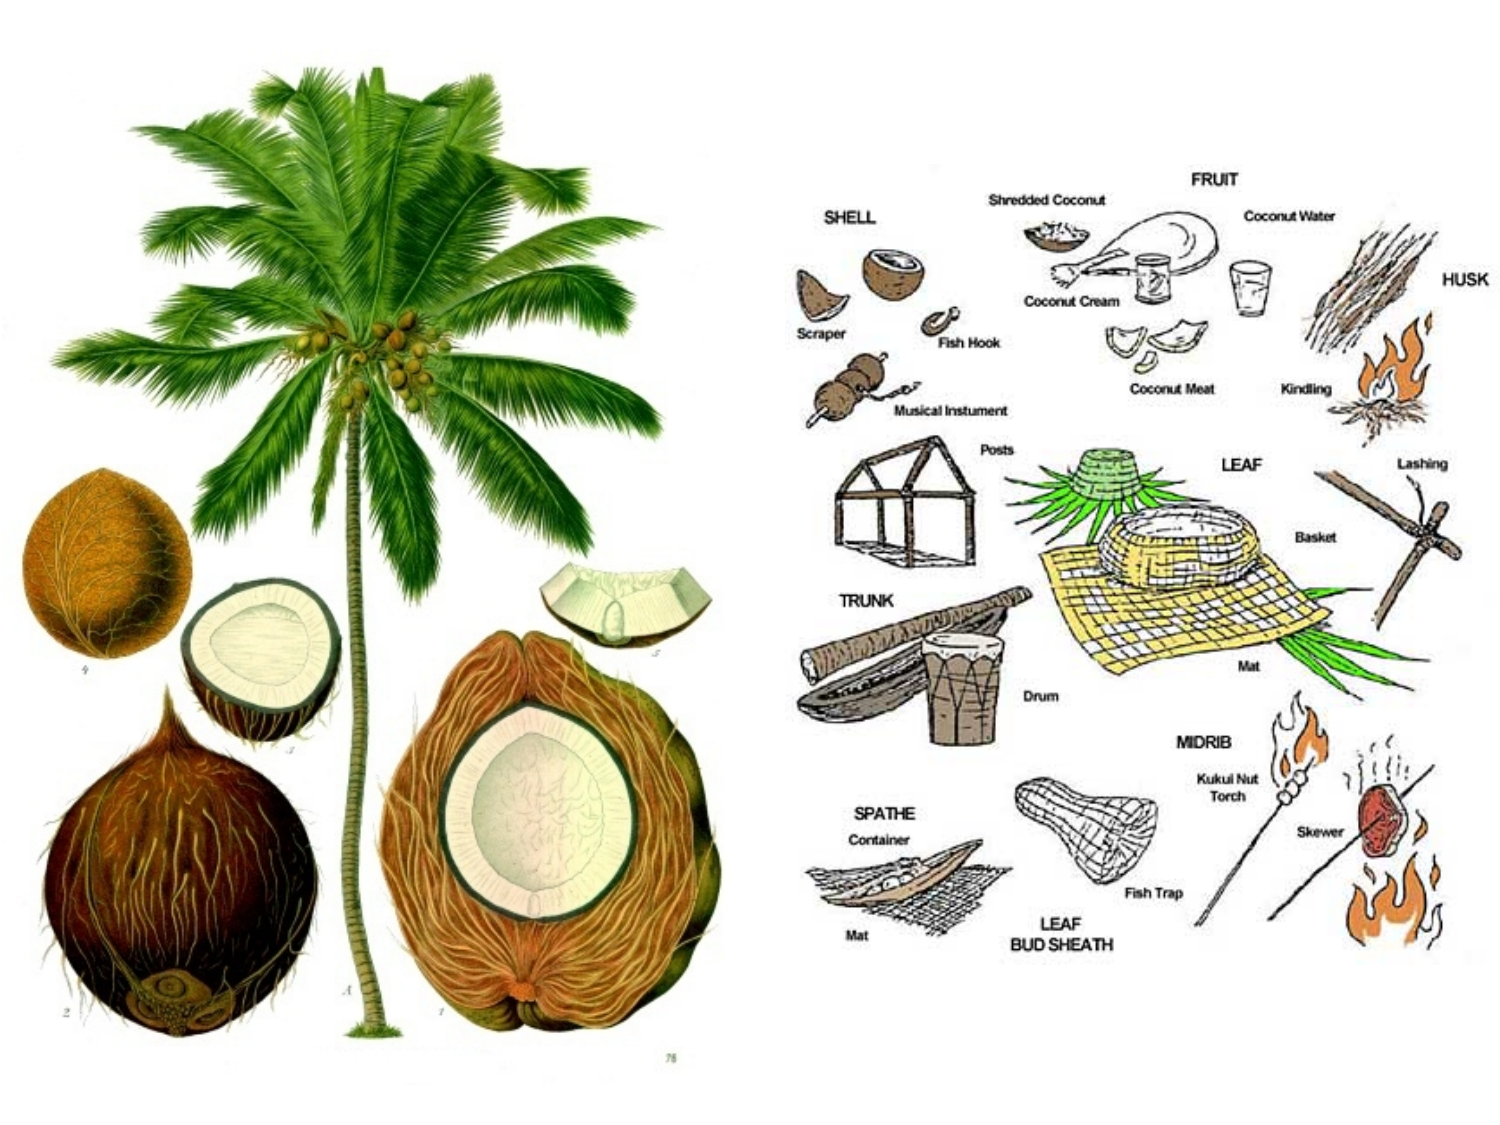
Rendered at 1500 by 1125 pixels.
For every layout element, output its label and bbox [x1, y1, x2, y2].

picture [785, 164, 1500, 965]
picture [2, 49, 758, 1086]
